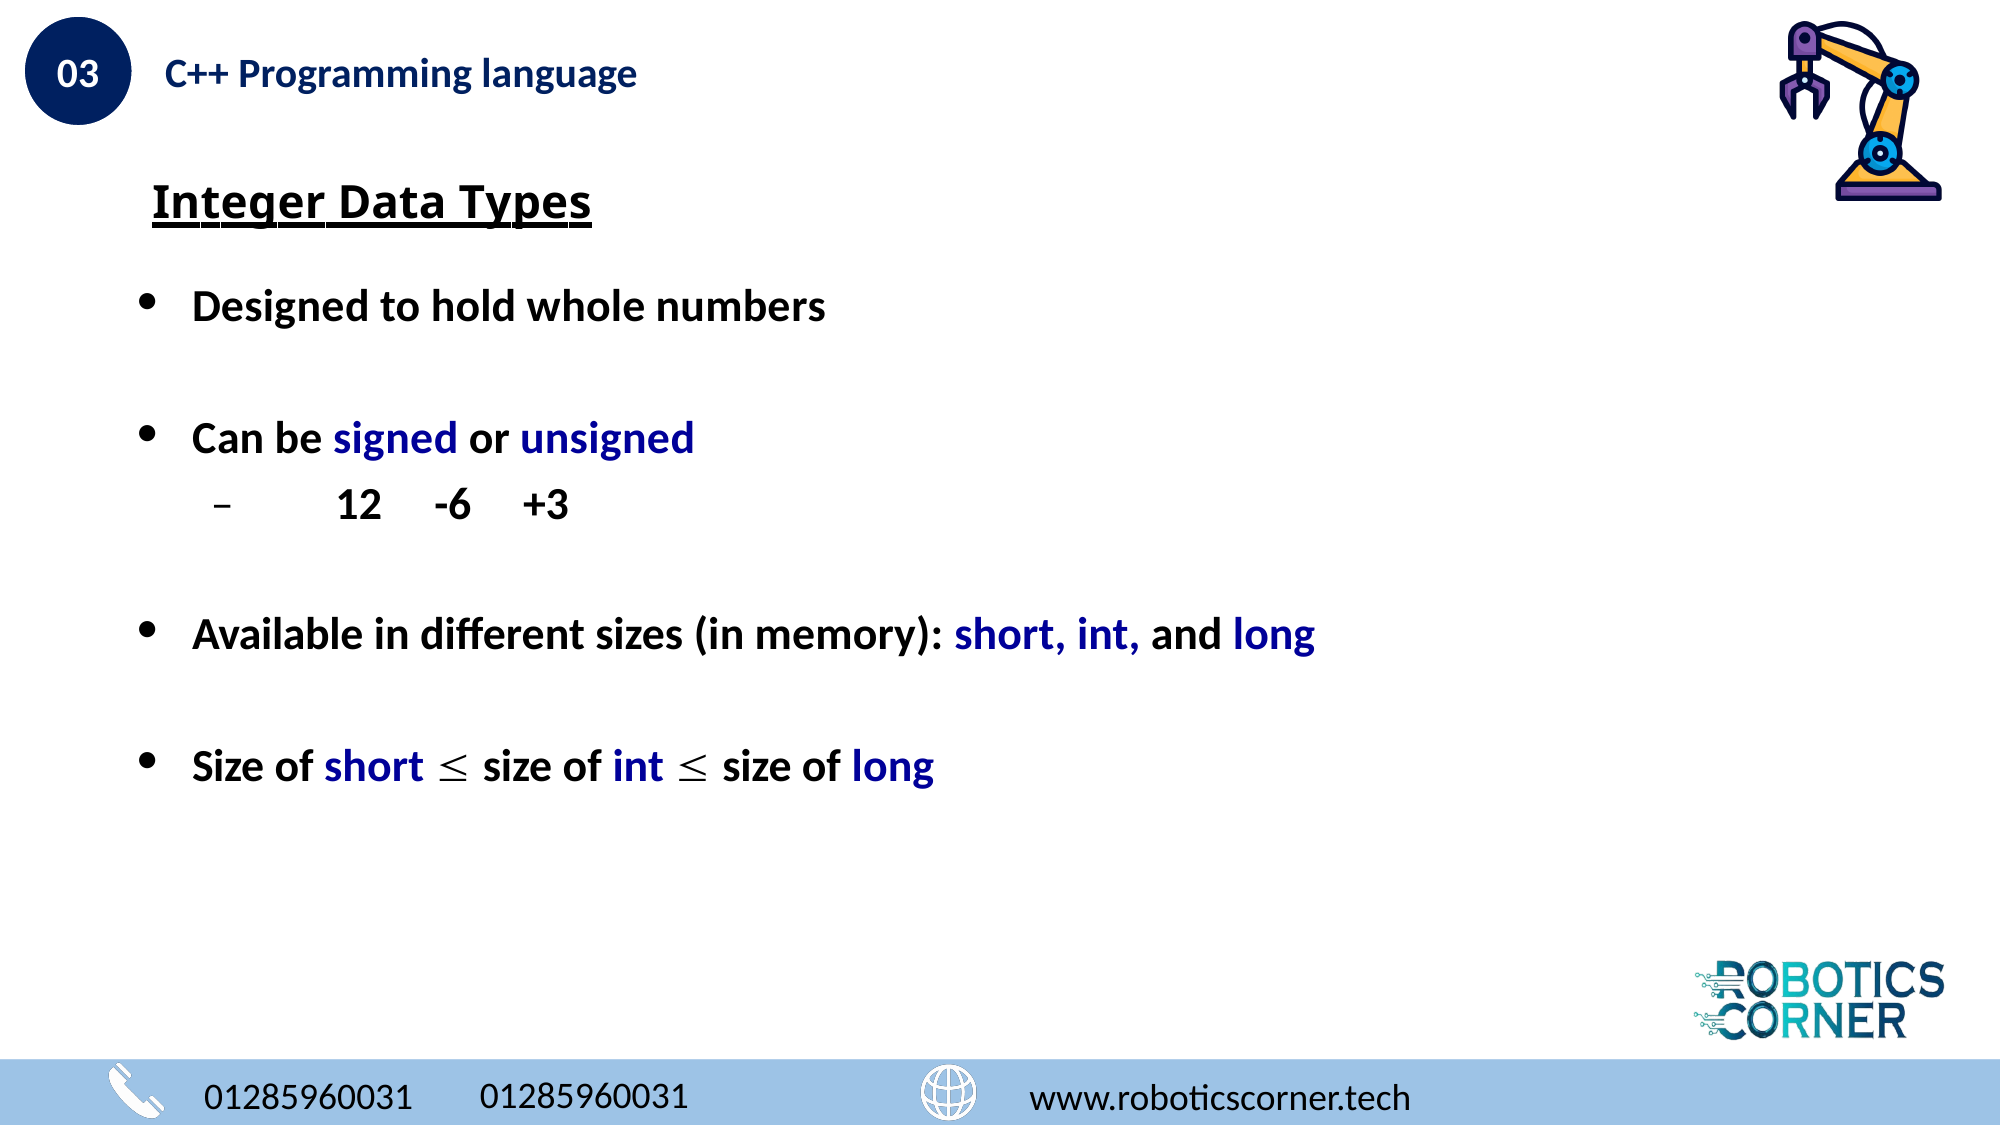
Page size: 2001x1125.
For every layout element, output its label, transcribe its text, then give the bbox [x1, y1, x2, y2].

text_box [0, 1059, 915, 1125]
picture [1680, 859, 1953, 1059]
text_box www.roboticscorner.tech [1014, 1065, 1531, 1125]
text_box Designed to hold whole numbers Can be signed or unsigned – 12 -6 +3 Available in different sizes (in memory): short, int, and long Size of short  size of int  size of long [133, 273, 1320, 791]
title Integer Data Types [150, 103, 766, 273]
text_box C++ Programming language [150, 38, 697, 103]
picture [1771, 21, 1950, 201]
text_box [981, 1059, 2000, 1125]
text_box 01285960031 [465, 1063, 811, 1124]
text_box 01285960031 [189, 1064, 495, 1125]
text_box 03 [22, 14, 134, 128]
picture [915, 1059, 981, 1125]
picture [103, 1057, 170, 1124]
